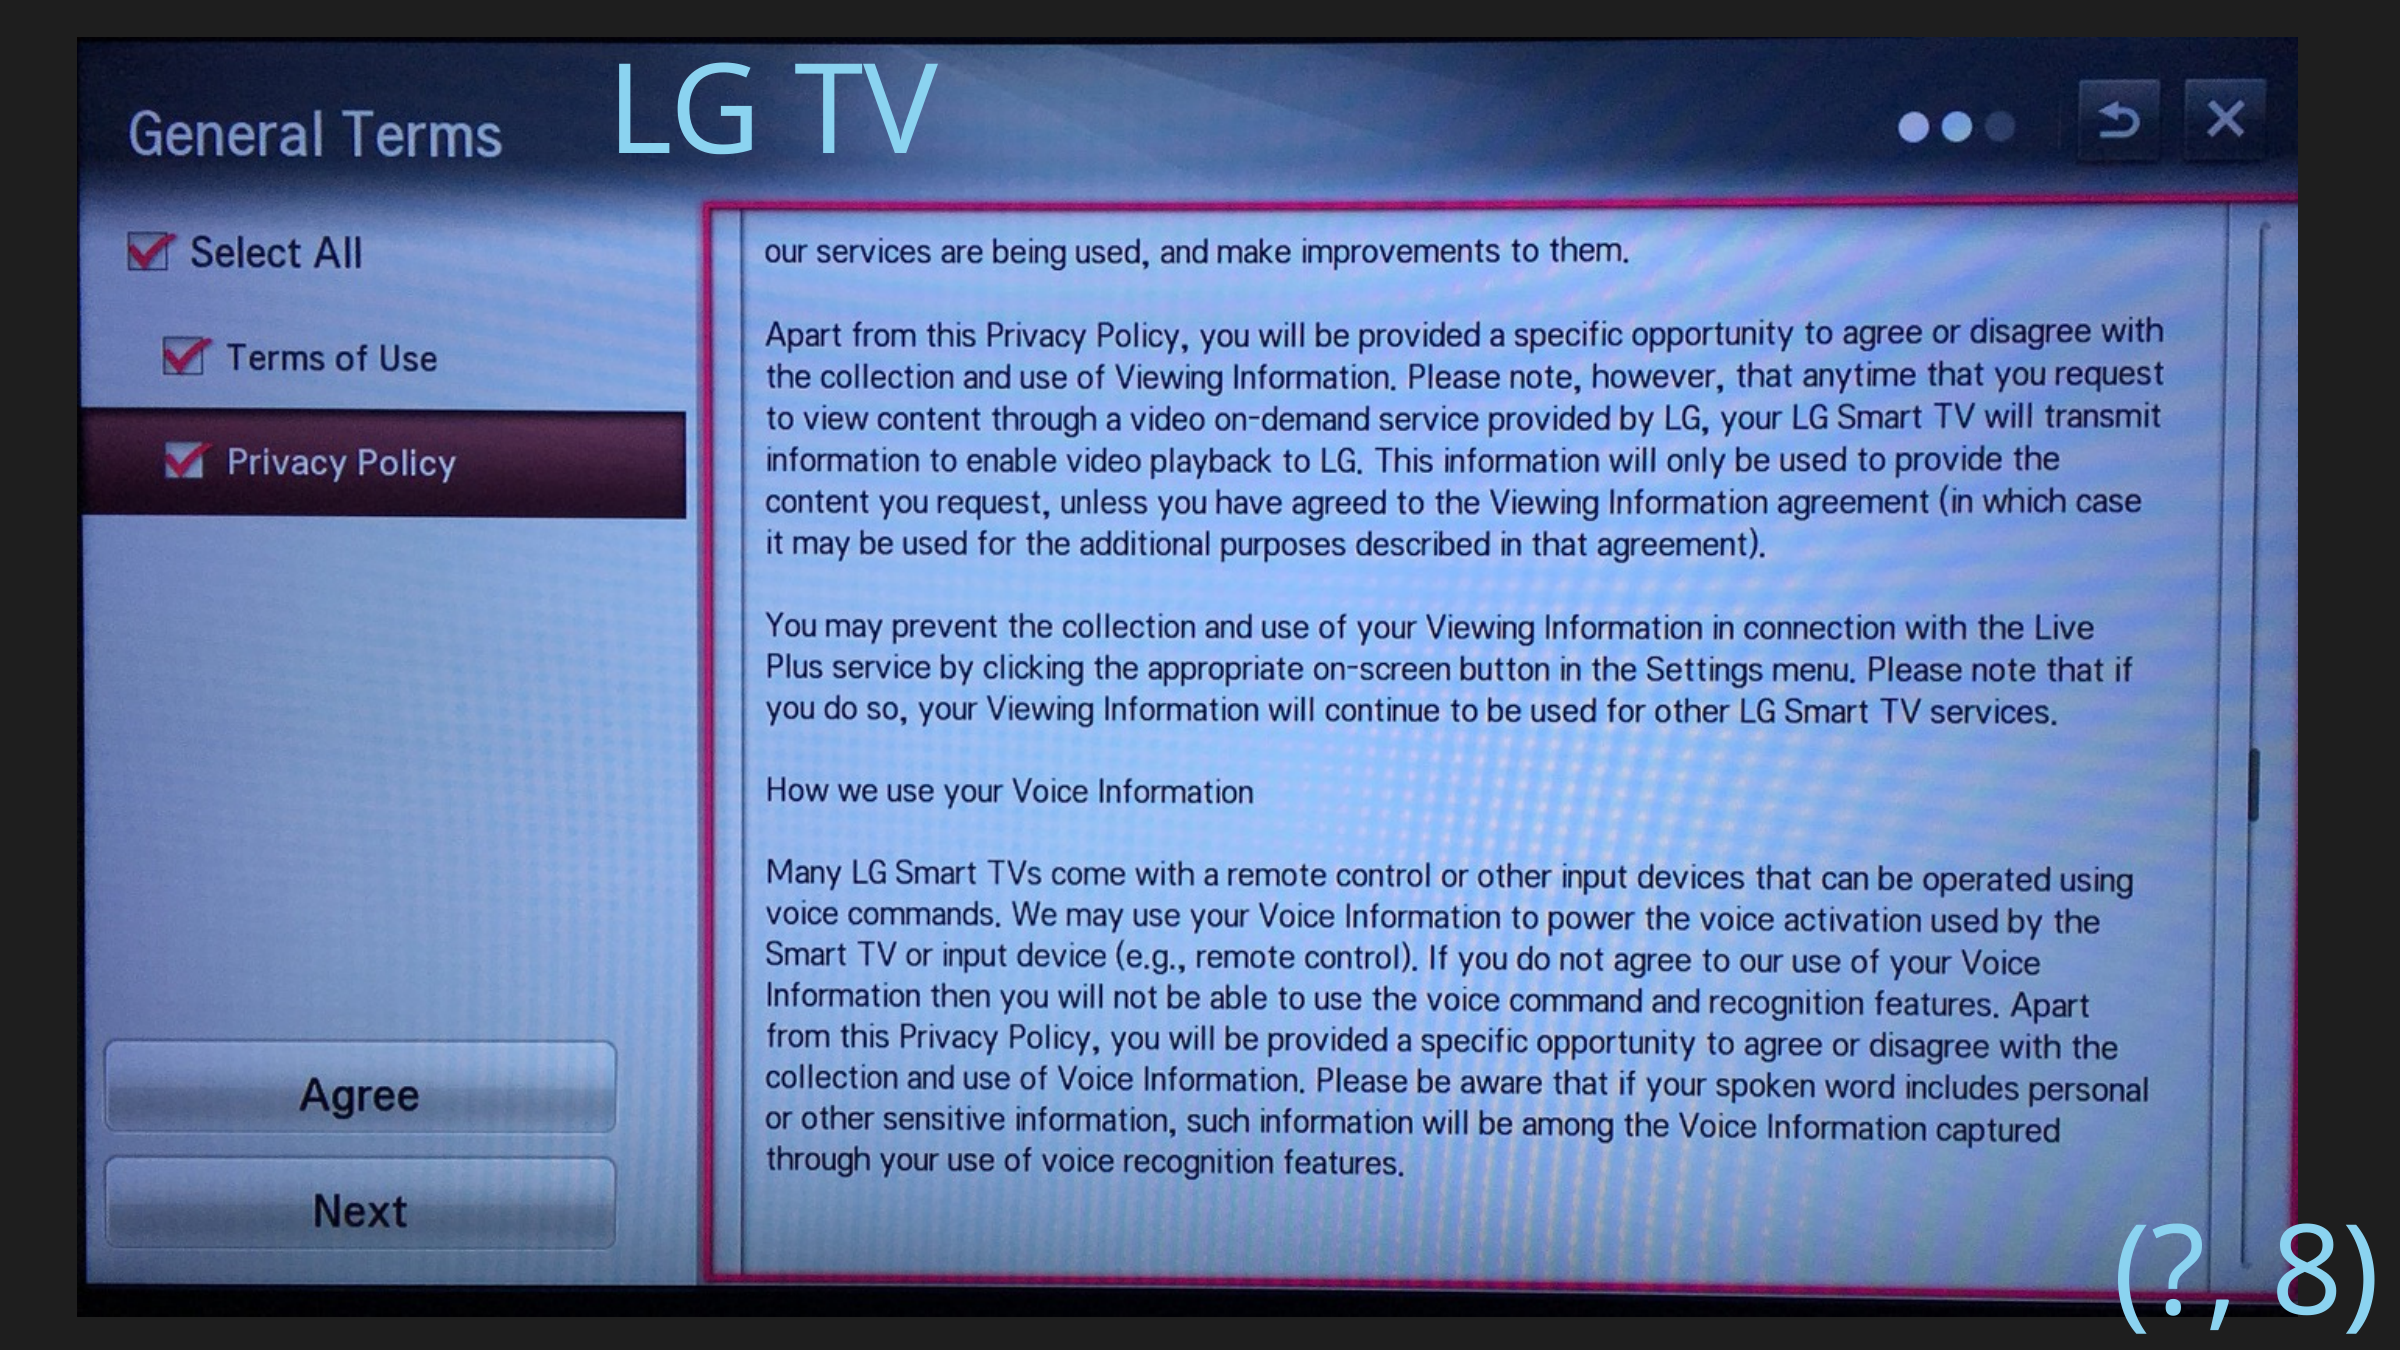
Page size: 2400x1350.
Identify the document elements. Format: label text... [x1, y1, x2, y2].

picture [77, 37, 2298, 1317]
text_box (?, 8) [2098, 1181, 2396, 1347]
text_box LG TV [503, 51, 1044, 179]
